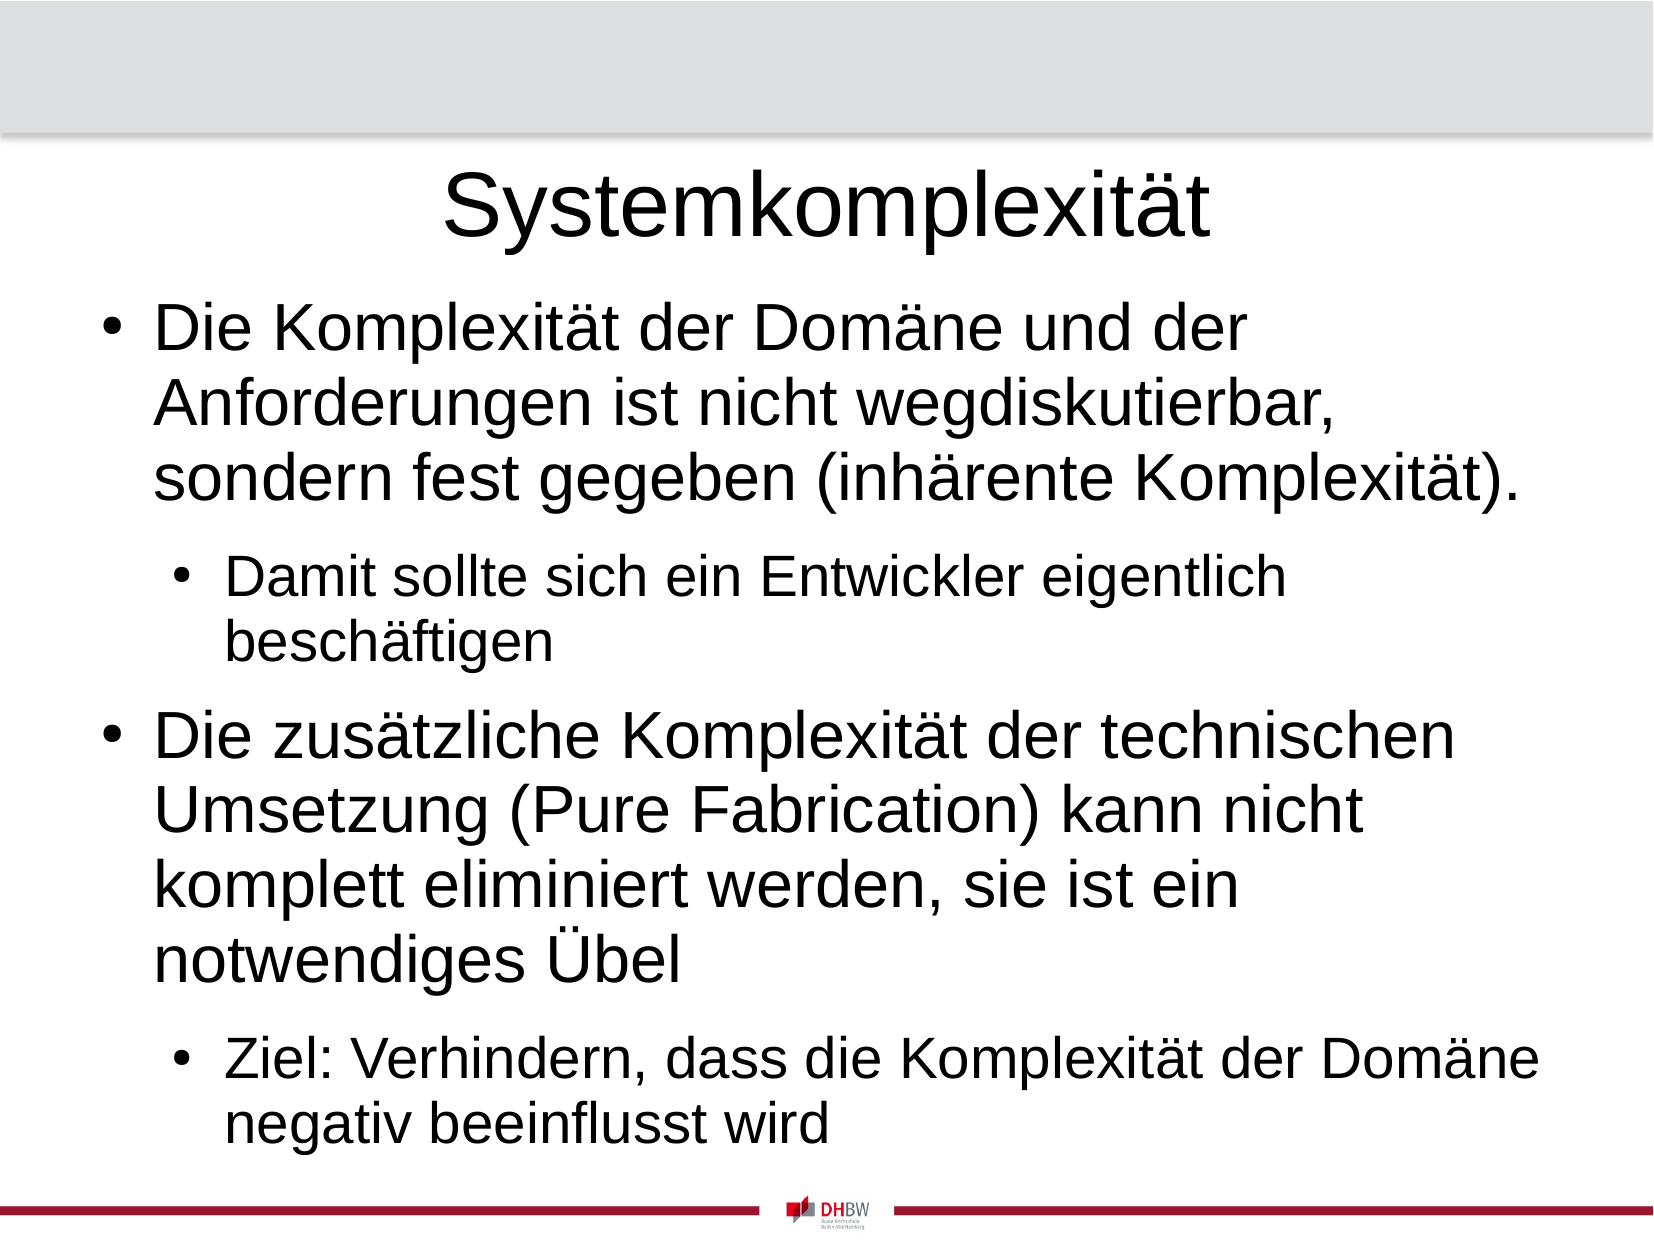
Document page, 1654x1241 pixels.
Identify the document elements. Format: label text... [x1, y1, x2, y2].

title Systemkomplexität [82, 147, 1571, 257]
picture [0, 1, 1654, 1237]
list Die Komplexität der Domäne und der Anforderungen ist nicht wegdiskutierbar, sondern fest gegeben (inhärente Komplexität). Damit sollte sich ein Entwickler eigentlich beschäftigen Die zusätzliche Komplexität der technischen Umsetzung (Pure Fabrication) kann nicht komplett eliminiert werden, sie ist ein notwendiges Übel Ziel: Verhindern, dass die Komplexität der Domäne negativ beeinflusst wird [82, 290, 1571, 1157]
